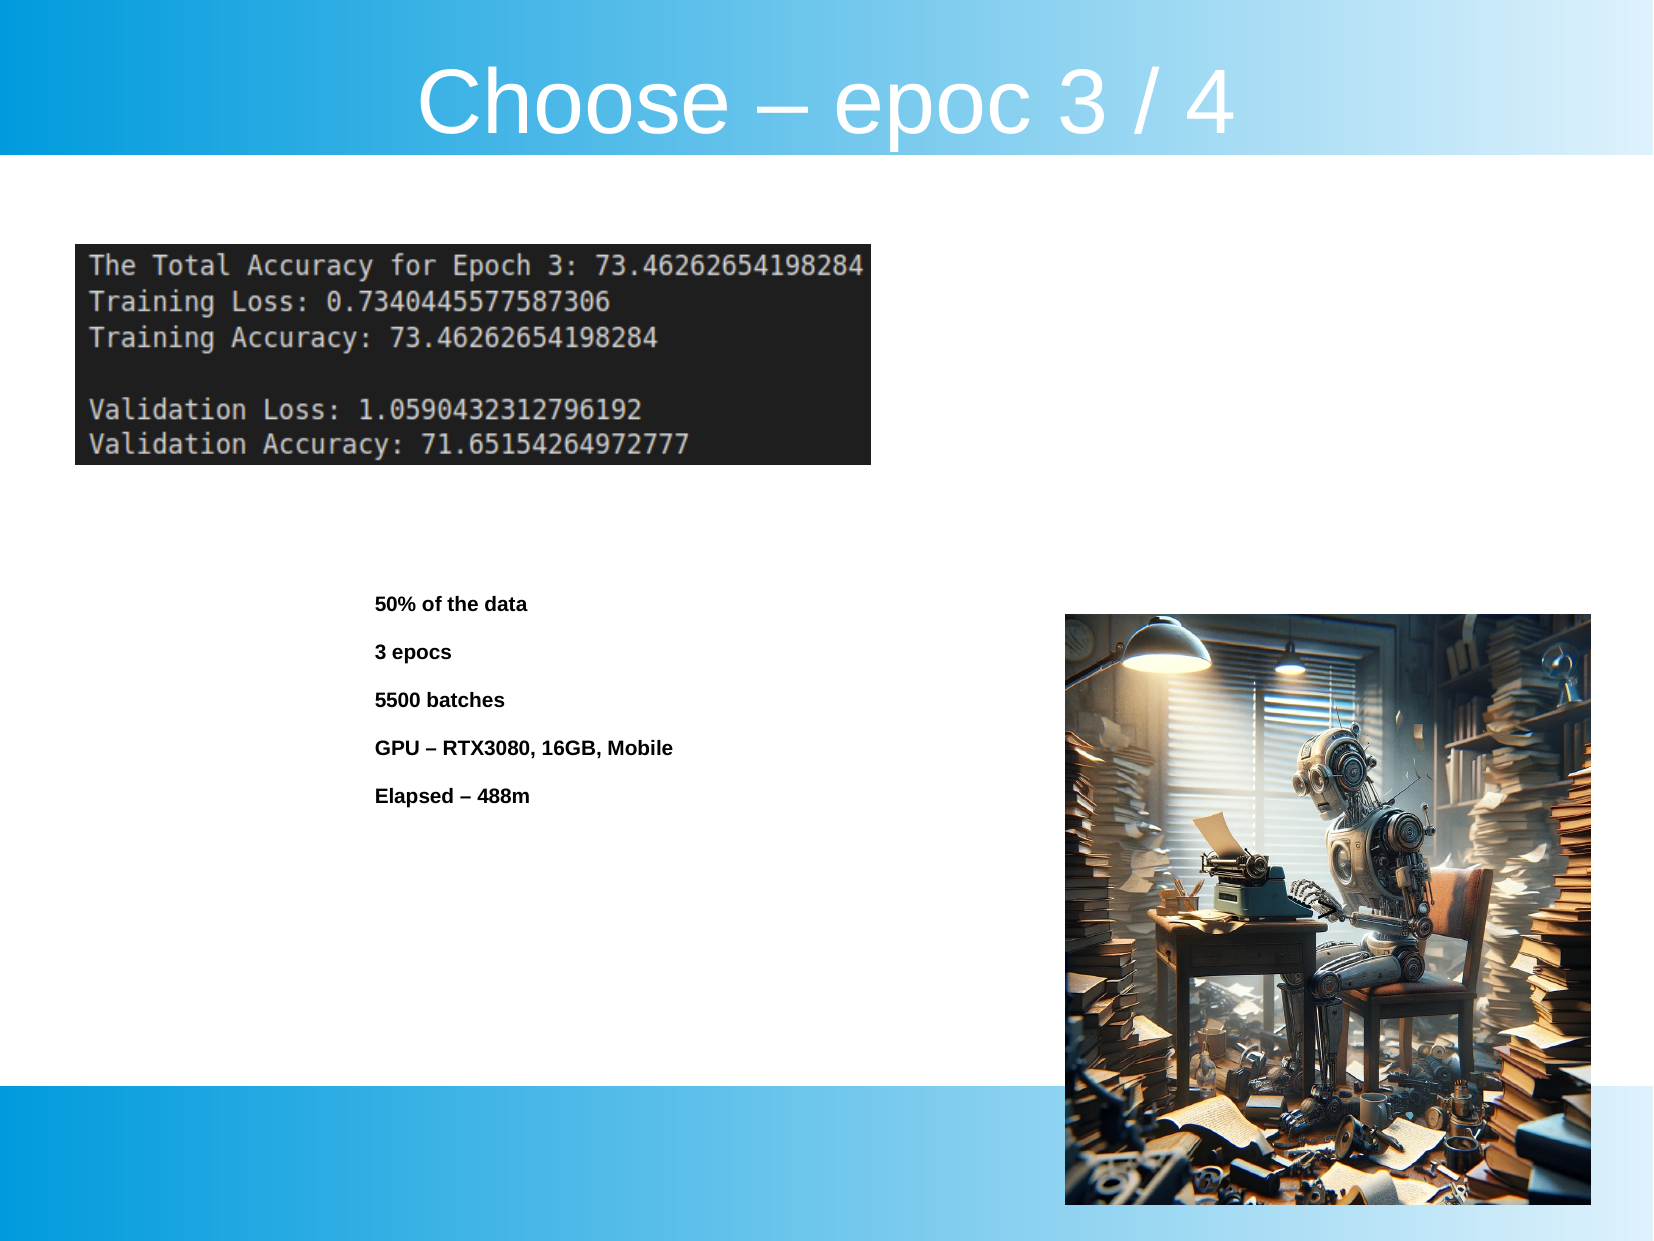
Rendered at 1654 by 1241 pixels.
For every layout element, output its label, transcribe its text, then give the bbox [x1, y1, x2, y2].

text_box 50% of the data 3 epocs 5500 batches GPU – RTX3080, 16GB, Mobile Elapsed – 488m [360, 585, 689, 864]
picture [1065, 614, 1591, 1205]
picture [75, 244, 871, 466]
title Choose – epoc 3 / 4 [82, 49, 1571, 155]
